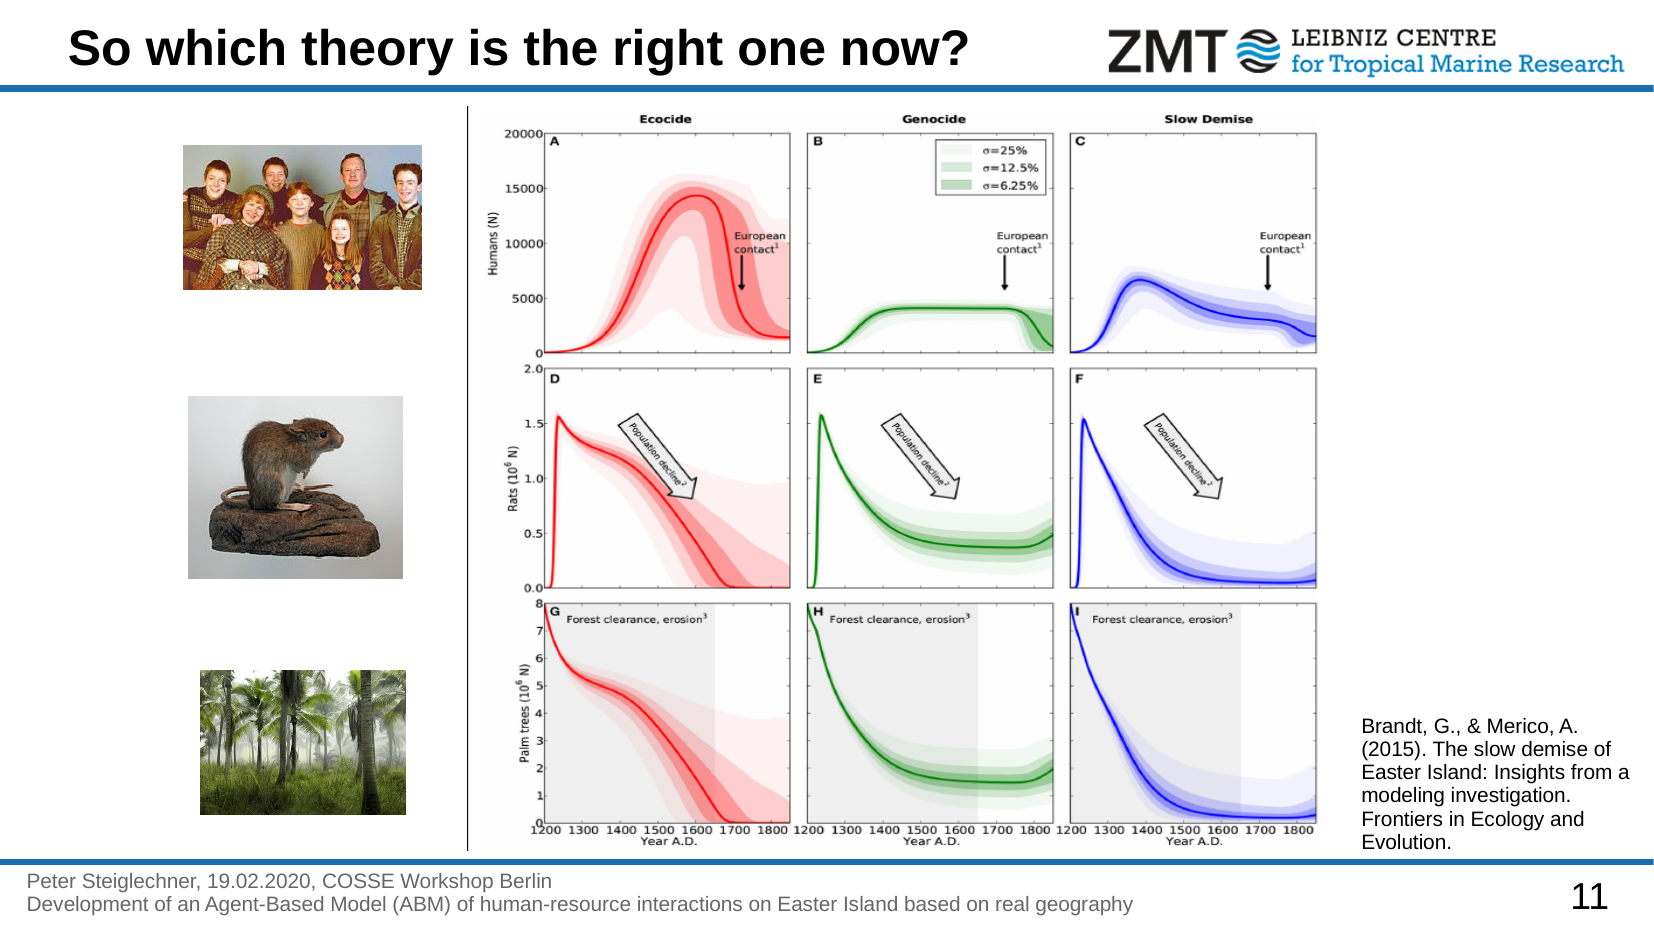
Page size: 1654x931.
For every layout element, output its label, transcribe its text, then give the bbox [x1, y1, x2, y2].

picture [1086, 1, 1654, 85]
picture [200, 670, 406, 815]
picture [183, 145, 422, 290]
picture [188, 396, 403, 579]
text_box So which theory is the right one now? [53, 12, 1123, 139]
picture [467, 106, 1335, 851]
text_box Brandt, G., & Merico, A. (2015). The slow demise of Easter Island: Insights from a modeling investigation. Frontiers in Ecology and Evolution. [1346, 706, 1654, 910]
text_box 11 [1482, 868, 1625, 925]
